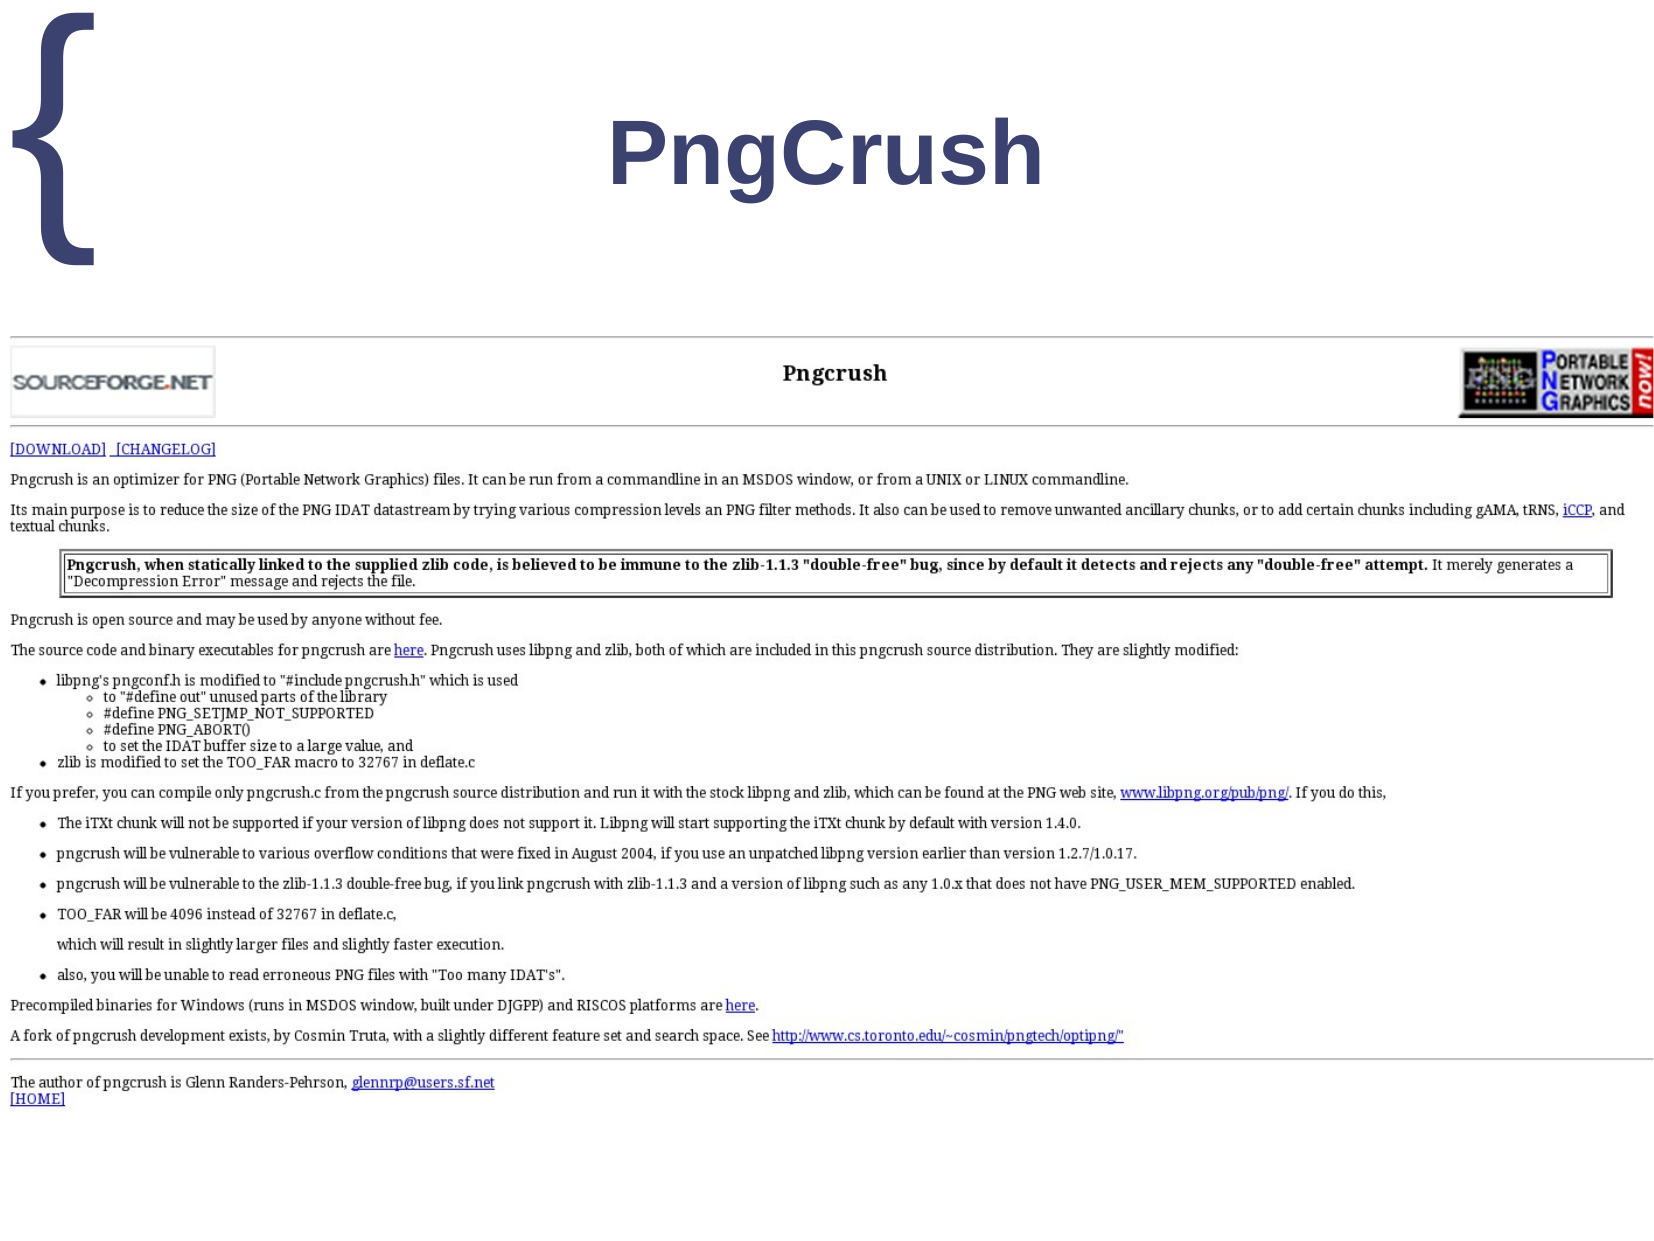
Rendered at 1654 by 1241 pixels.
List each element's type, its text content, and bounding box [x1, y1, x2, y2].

picture [1, 327, 1654, 1241]
title PngCrush [82, 56, 1571, 250]
